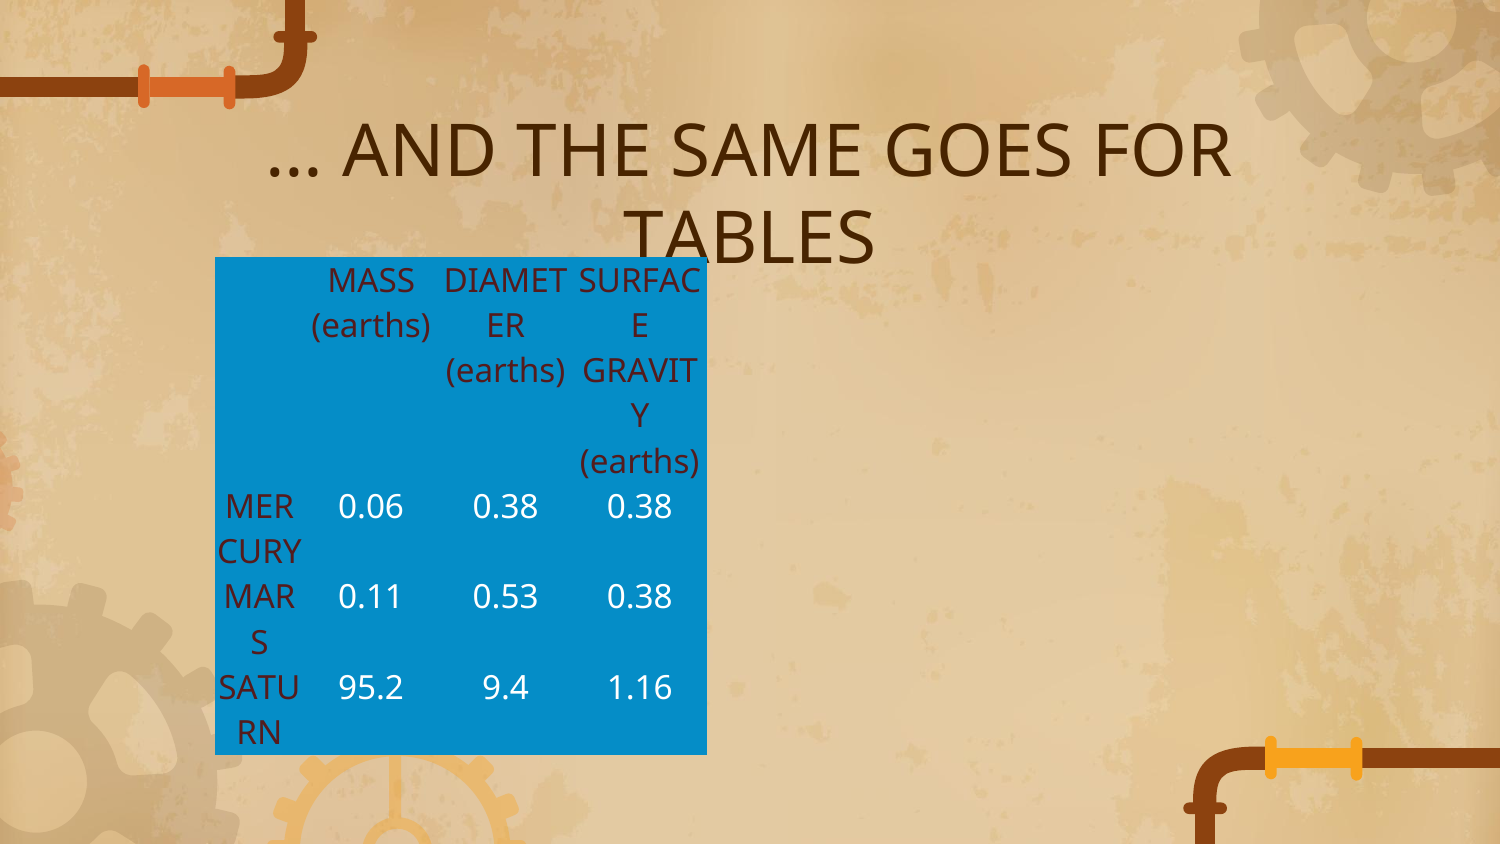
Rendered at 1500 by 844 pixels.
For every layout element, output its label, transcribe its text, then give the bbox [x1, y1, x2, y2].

table_cell 1.16 [573, 664, 707, 755]
table_cell 0.53 [438, 573, 573, 664]
table_cell 0.11 [304, 573, 438, 664]
table_cell 0.38 [573, 573, 707, 664]
table_cell SATURN [215, 664, 304, 755]
table_header SURFACE GRAVITY (earths) [573, 257, 707, 483]
table_cell 9.4 [438, 664, 573, 755]
table_cell 0.38 [438, 483, 573, 573]
table_cell MERCURY [215, 483, 304, 573]
table_header DIAMETER (earths) [438, 257, 573, 483]
table_header MASS (earths) [304, 257, 438, 483]
table_cell 0.38 [573, 483, 707, 573]
title … AND THE SAME GOES FOR TABLES [116, 88, 1384, 166]
table_cell 95.2 [304, 664, 438, 755]
table_header [215, 257, 304, 483]
table_cell 0.06 [304, 483, 438, 573]
table_cell MARS [215, 573, 304, 664]
